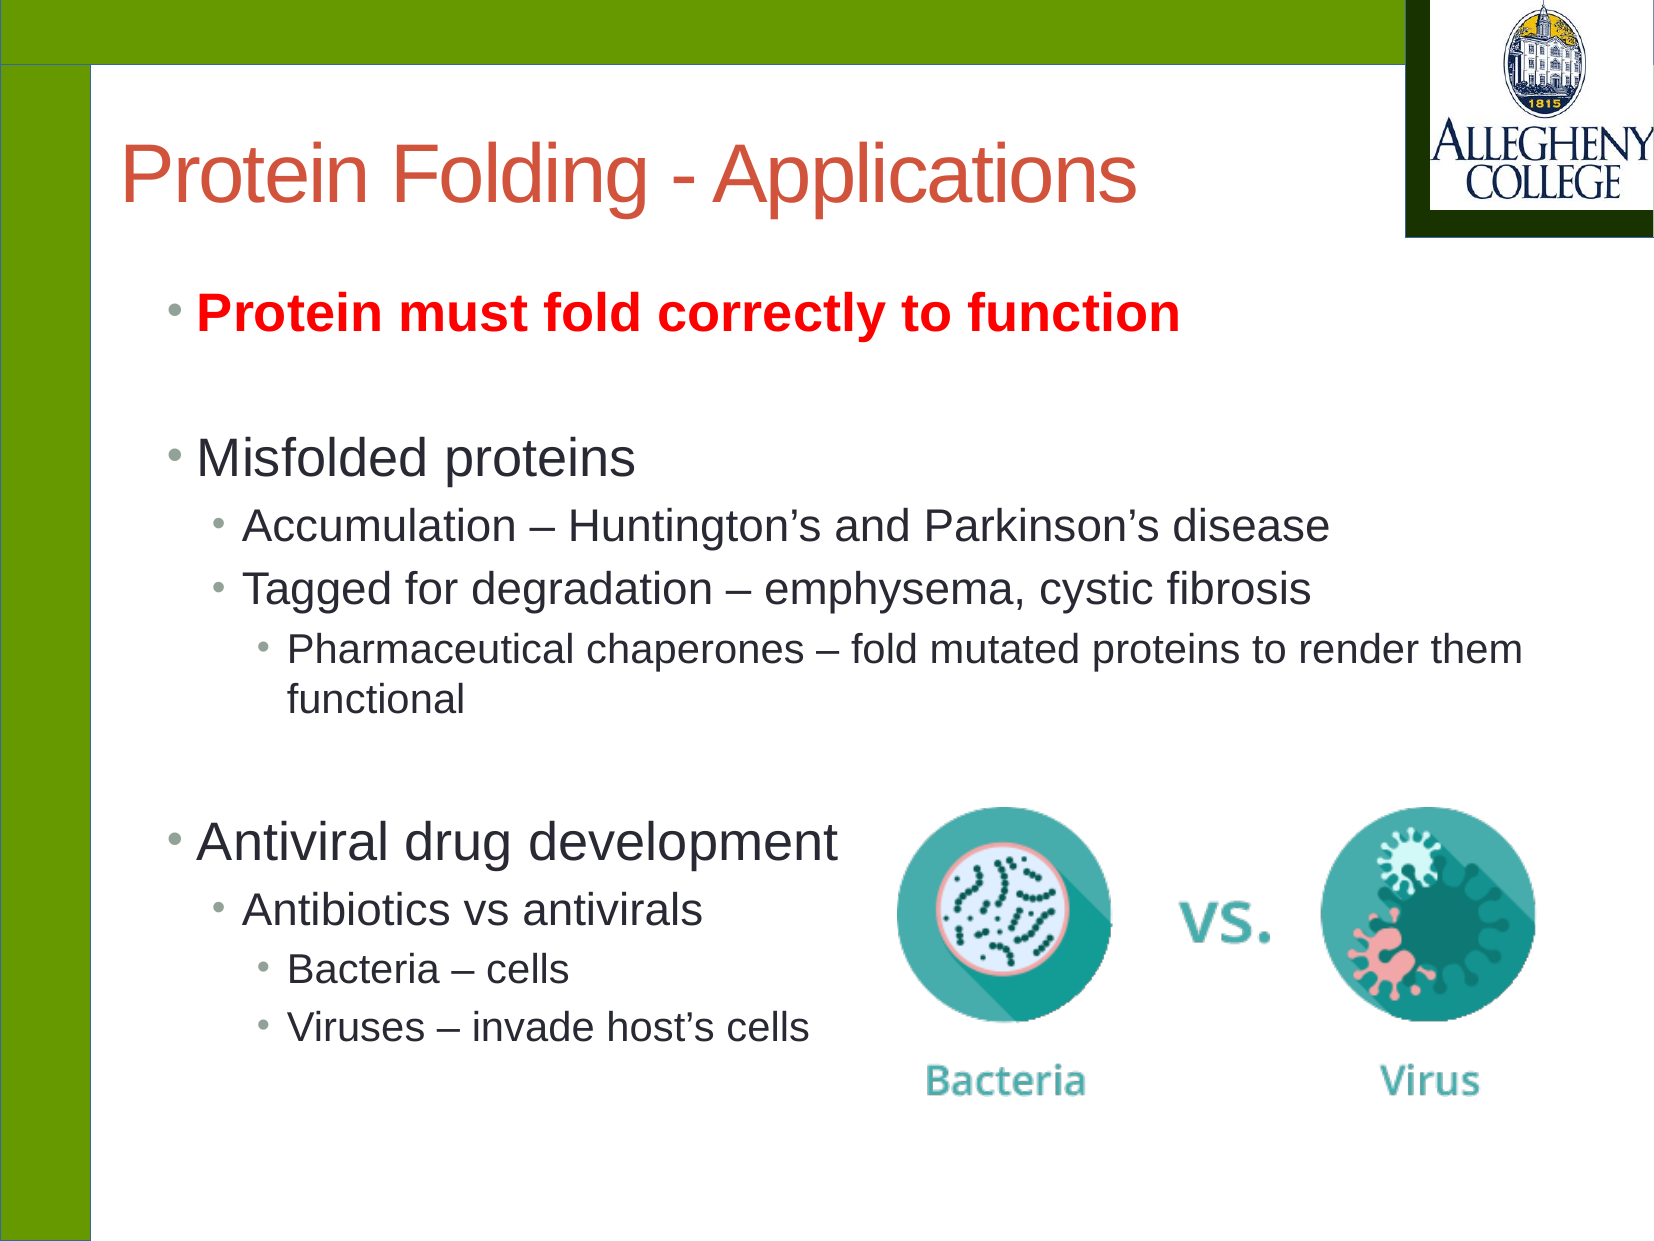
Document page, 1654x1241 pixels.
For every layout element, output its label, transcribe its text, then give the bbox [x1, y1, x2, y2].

text_box [0, 0, 1430, 1241]
picture [1430, 0, 1654, 210]
text_box [1455, 210, 1654, 238]
picture [897, 807, 1537, 1097]
list Protein must fold correctly to function Misfolded proteins Accumulation – Huntington’s and Parkinson’s disease Tagged for degradation – emphysema, cystic fibrosis Pharmaceutical chaperones – fold mutated proteins to render them functional Antiviral drug development Antibiotics vs antivirals Bacteria – cells Viruses – invade host’s cells [151, 270, 1606, 1171]
title Protein Folding - Applications [104, 87, 1455, 251]
